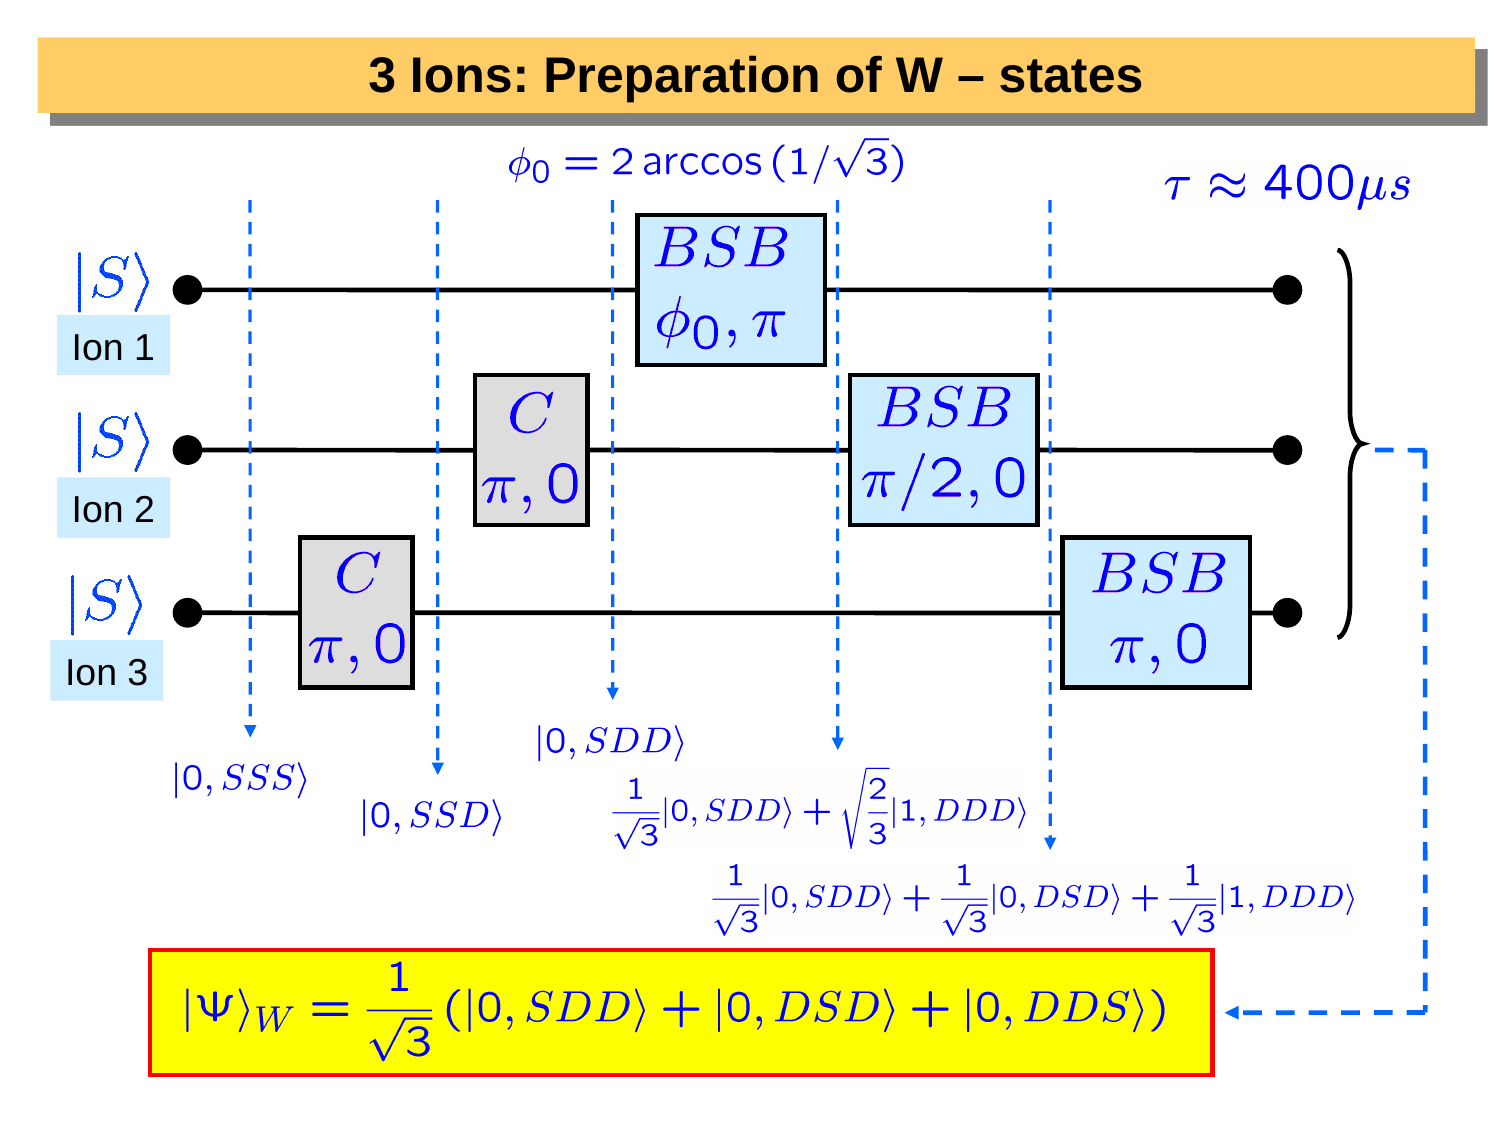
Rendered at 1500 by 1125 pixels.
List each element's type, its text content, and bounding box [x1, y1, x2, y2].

text_box [174, 437, 200, 463]
picture [859, 384, 1026, 513]
text_box Ion 3 [50, 640, 164, 701]
text_box [637, 214, 825, 365]
picture [537, 725, 684, 763]
picture [508, 137, 904, 184]
picture [186, 960, 1166, 1063]
picture [1162, 162, 1411, 211]
text_box [174, 277, 200, 303]
text_box [1274, 600, 1300, 626]
picture [653, 224, 788, 351]
picture [75, 252, 151, 315]
text_box [174, 600, 200, 626]
picture [174, 762, 307, 801]
text_box [1274, 437, 1300, 463]
text_box Ion 1 [56, 314, 170, 376]
picture [1091, 550, 1226, 676]
picture [362, 799, 502, 838]
picture [306, 550, 406, 676]
text_box Ion 2 [56, 477, 170, 538]
text_box [1062, 537, 1250, 688]
text_box [150, 950, 1213, 1075]
picture [479, 390, 579, 516]
text_box [299, 537, 413, 688]
title 3 Ions: Preparation of W – states [37, 37, 1476, 113]
text_box [849, 375, 1038, 526]
text_box [1274, 277, 1300, 303]
picture [612, 767, 1026, 850]
picture [711, 863, 1355, 937]
picture [75, 412, 151, 475]
text_box [474, 375, 588, 526]
picture [68, 575, 144, 638]
